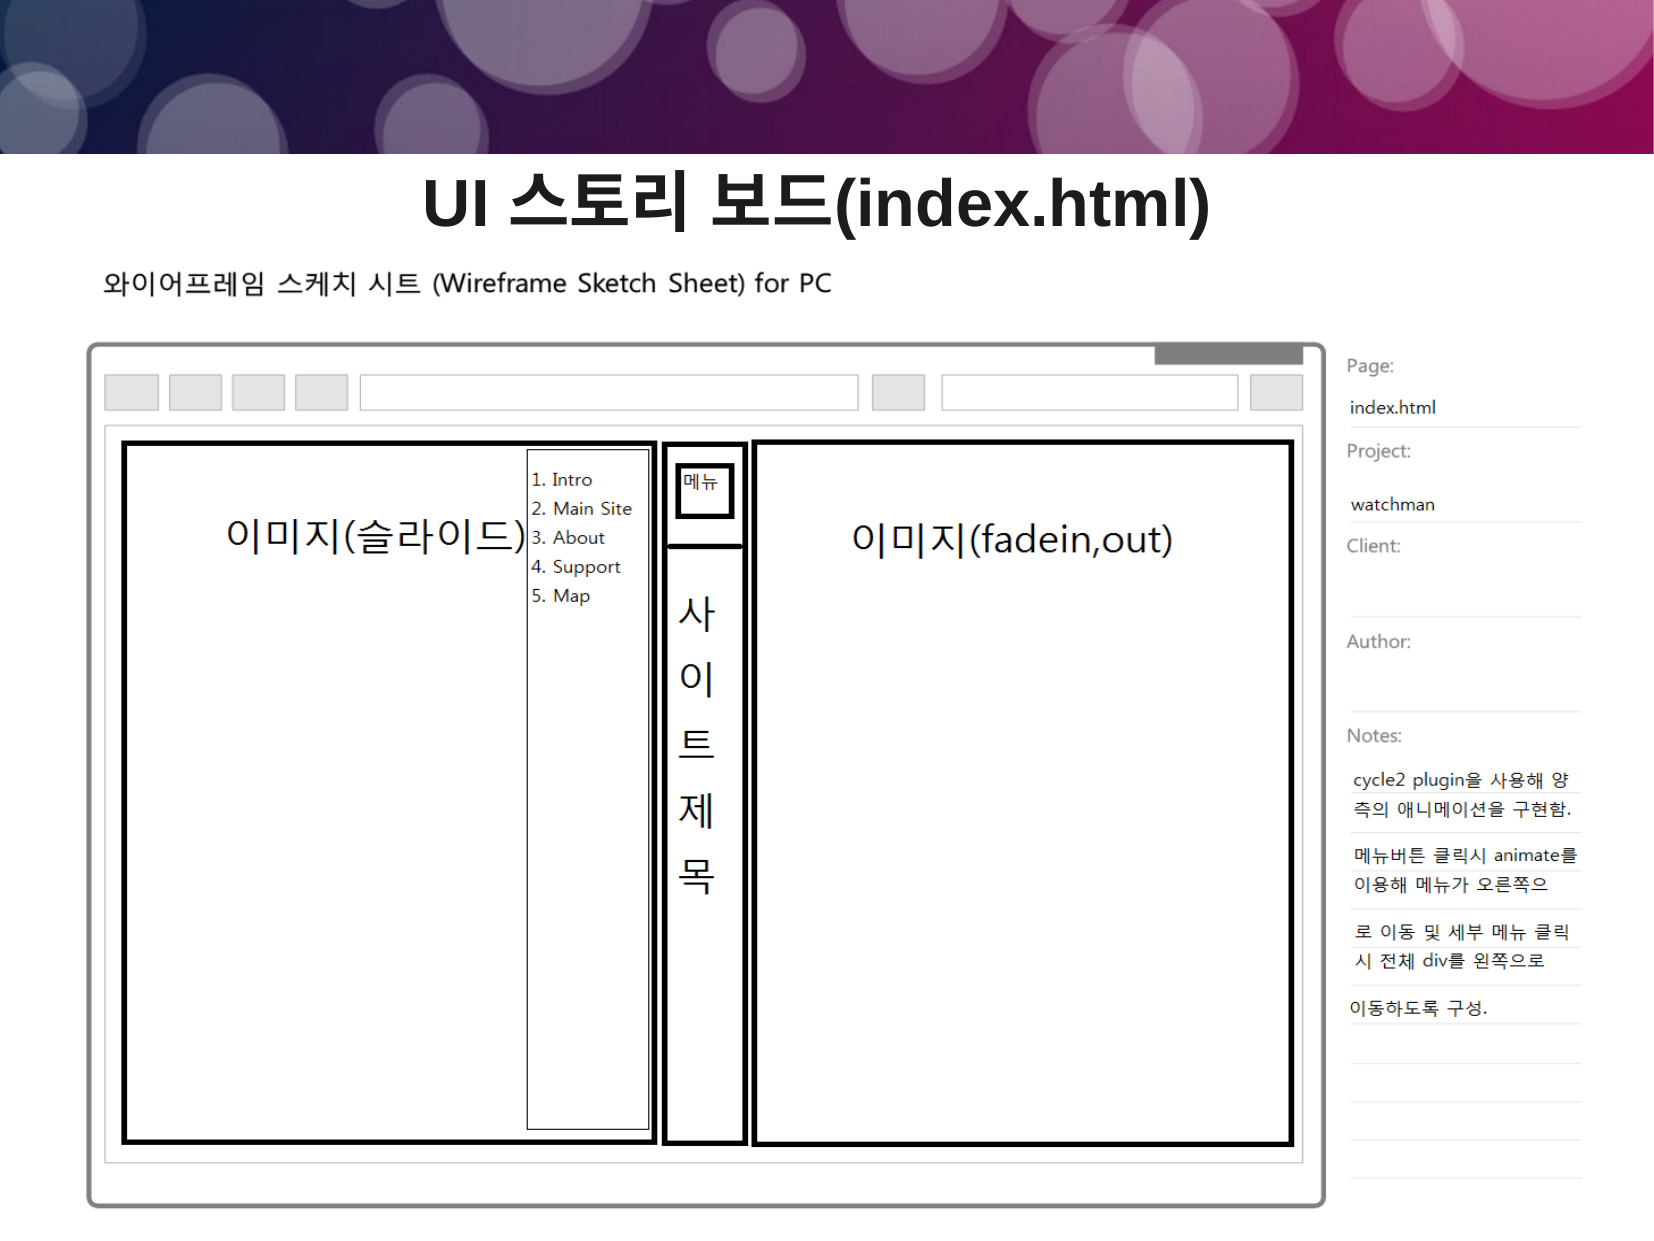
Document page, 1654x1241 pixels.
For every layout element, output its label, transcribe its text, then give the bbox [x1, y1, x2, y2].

picture [0, 0, 1654, 154]
title UI 스토리 보드(index.html) [82, 111, 1571, 247]
picture [59, 247, 1619, 1217]
